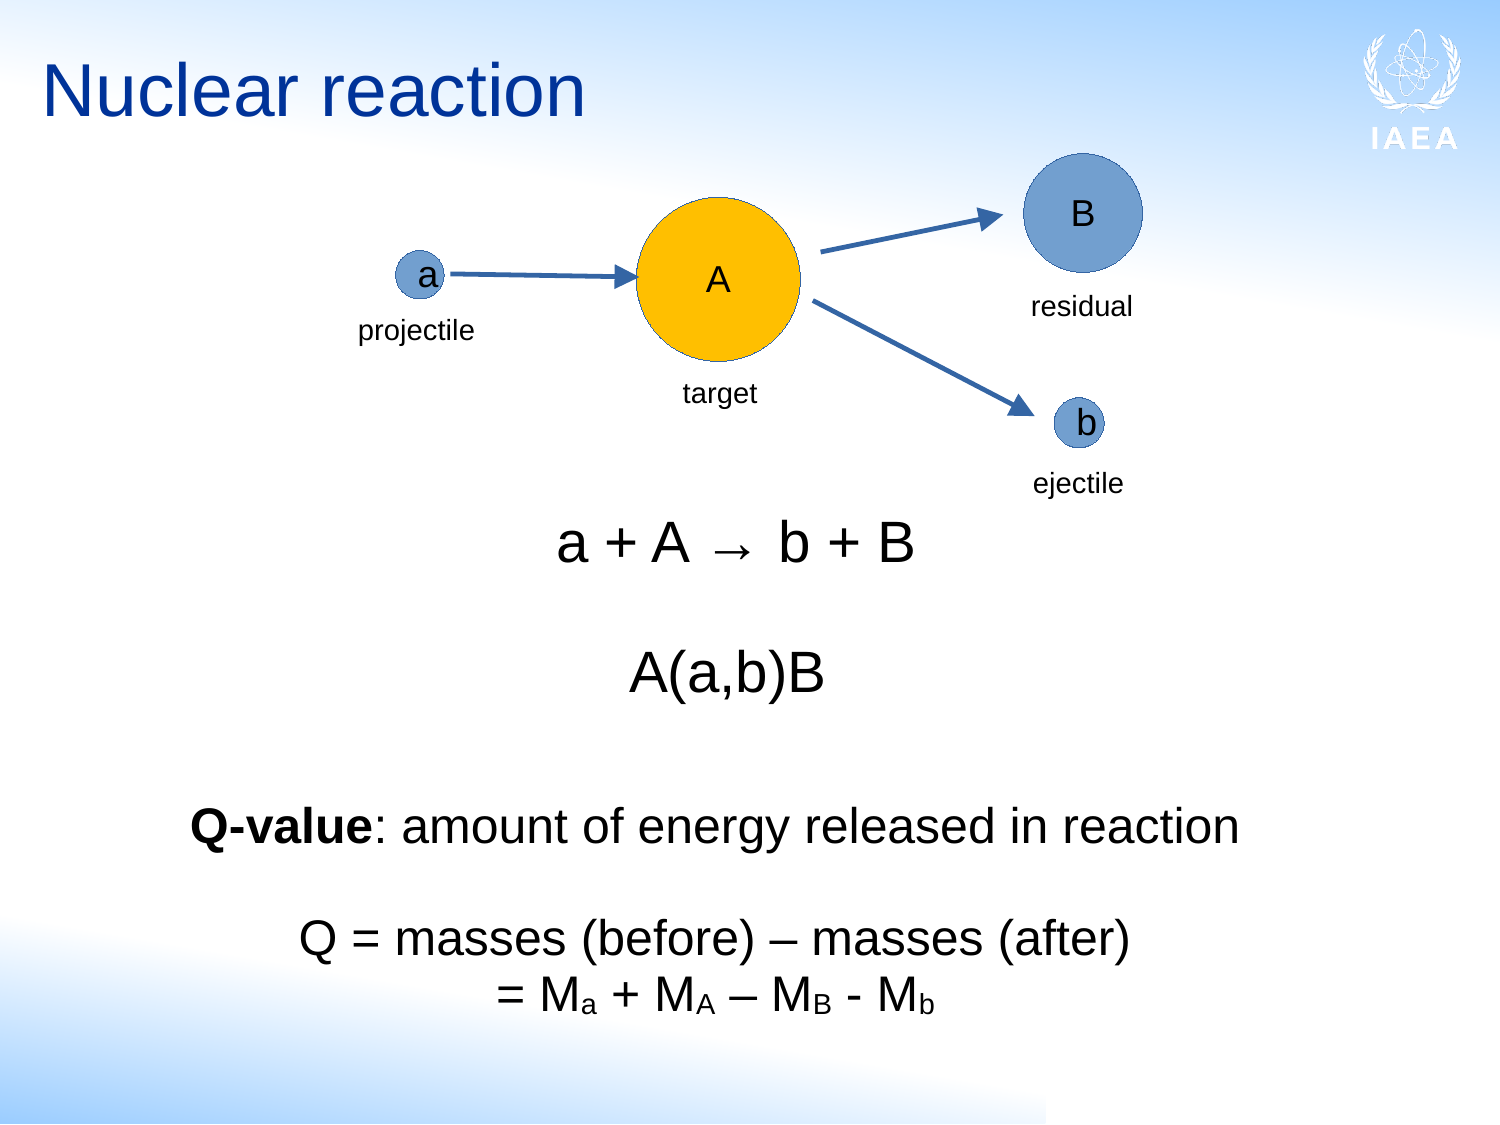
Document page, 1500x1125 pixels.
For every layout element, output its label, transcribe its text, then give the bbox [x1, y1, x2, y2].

text_box b [1054, 397, 1105, 448]
text_box B [1023, 153, 1143, 273]
text_box projectile [343, 306, 491, 354]
text_box residual [1016, 282, 1149, 331]
text_box a [395, 250, 445, 299]
text_box A [636, 197, 801, 362]
picture [1363, 29, 1461, 149]
title Nuclear reaction [41, 19, 1046, 161]
text_box ejectile [1018, 459, 1140, 508]
text_box target [668, 370, 773, 418]
text_box Q-value: amount of energy released in reaction Q = masses (before) – masses (after) = Ma + MA – MB - Mb [175, 791, 1447, 1082]
text_box a + A → b + B A(a,b)B [541, 502, 932, 713]
